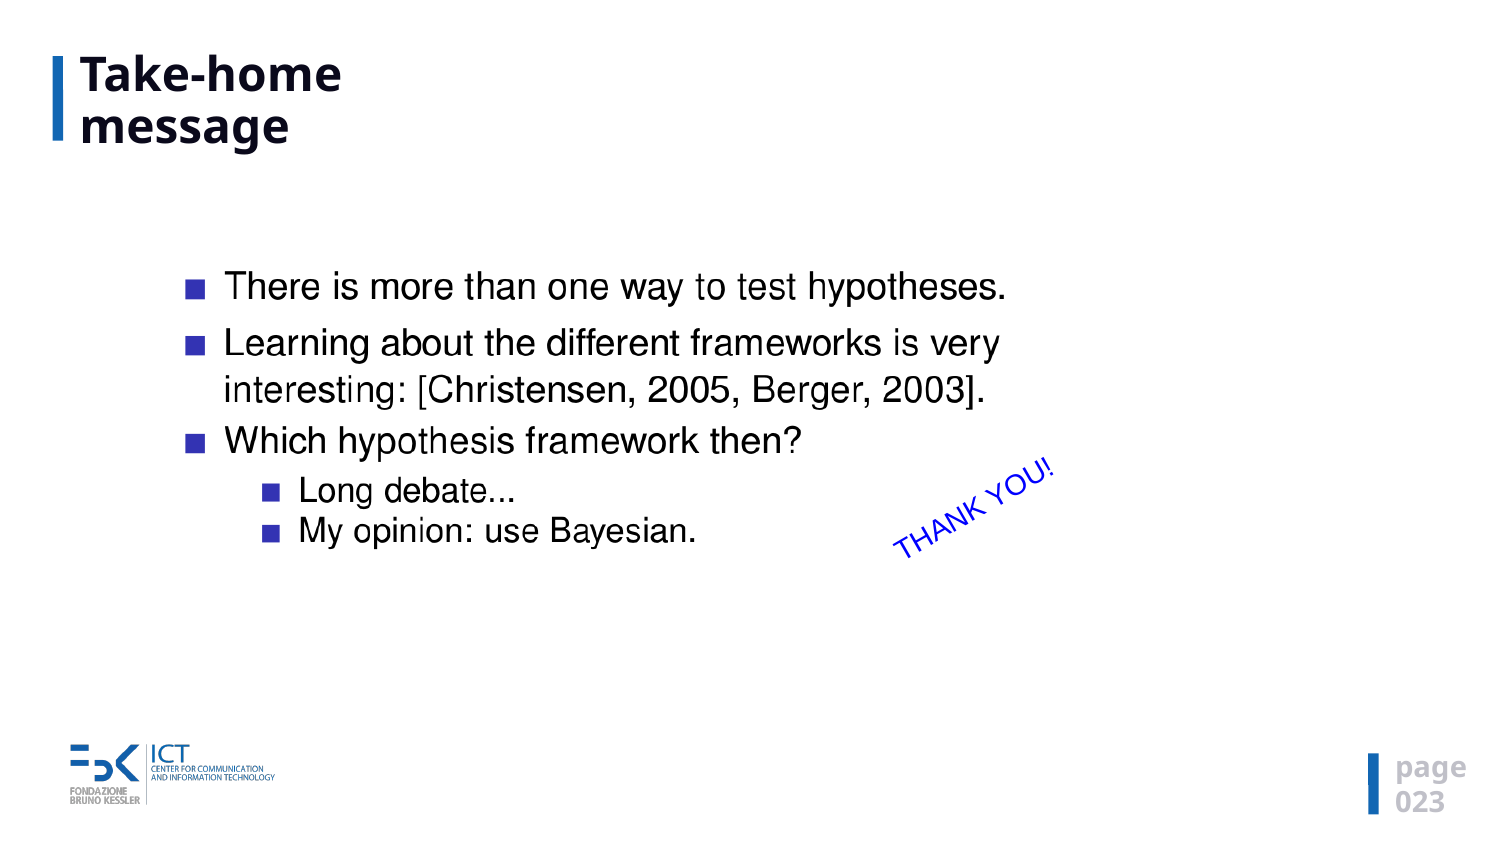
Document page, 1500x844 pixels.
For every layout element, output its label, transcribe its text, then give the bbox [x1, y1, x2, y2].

text_box THANK YOU! [599, 277, 1375, 787]
slide_number page 0<number> [1387, 744, 1500, 823]
title Take-home message [71, 46, 570, 157]
picture [57, 728, 290, 815]
picture [174, 258, 1009, 559]
